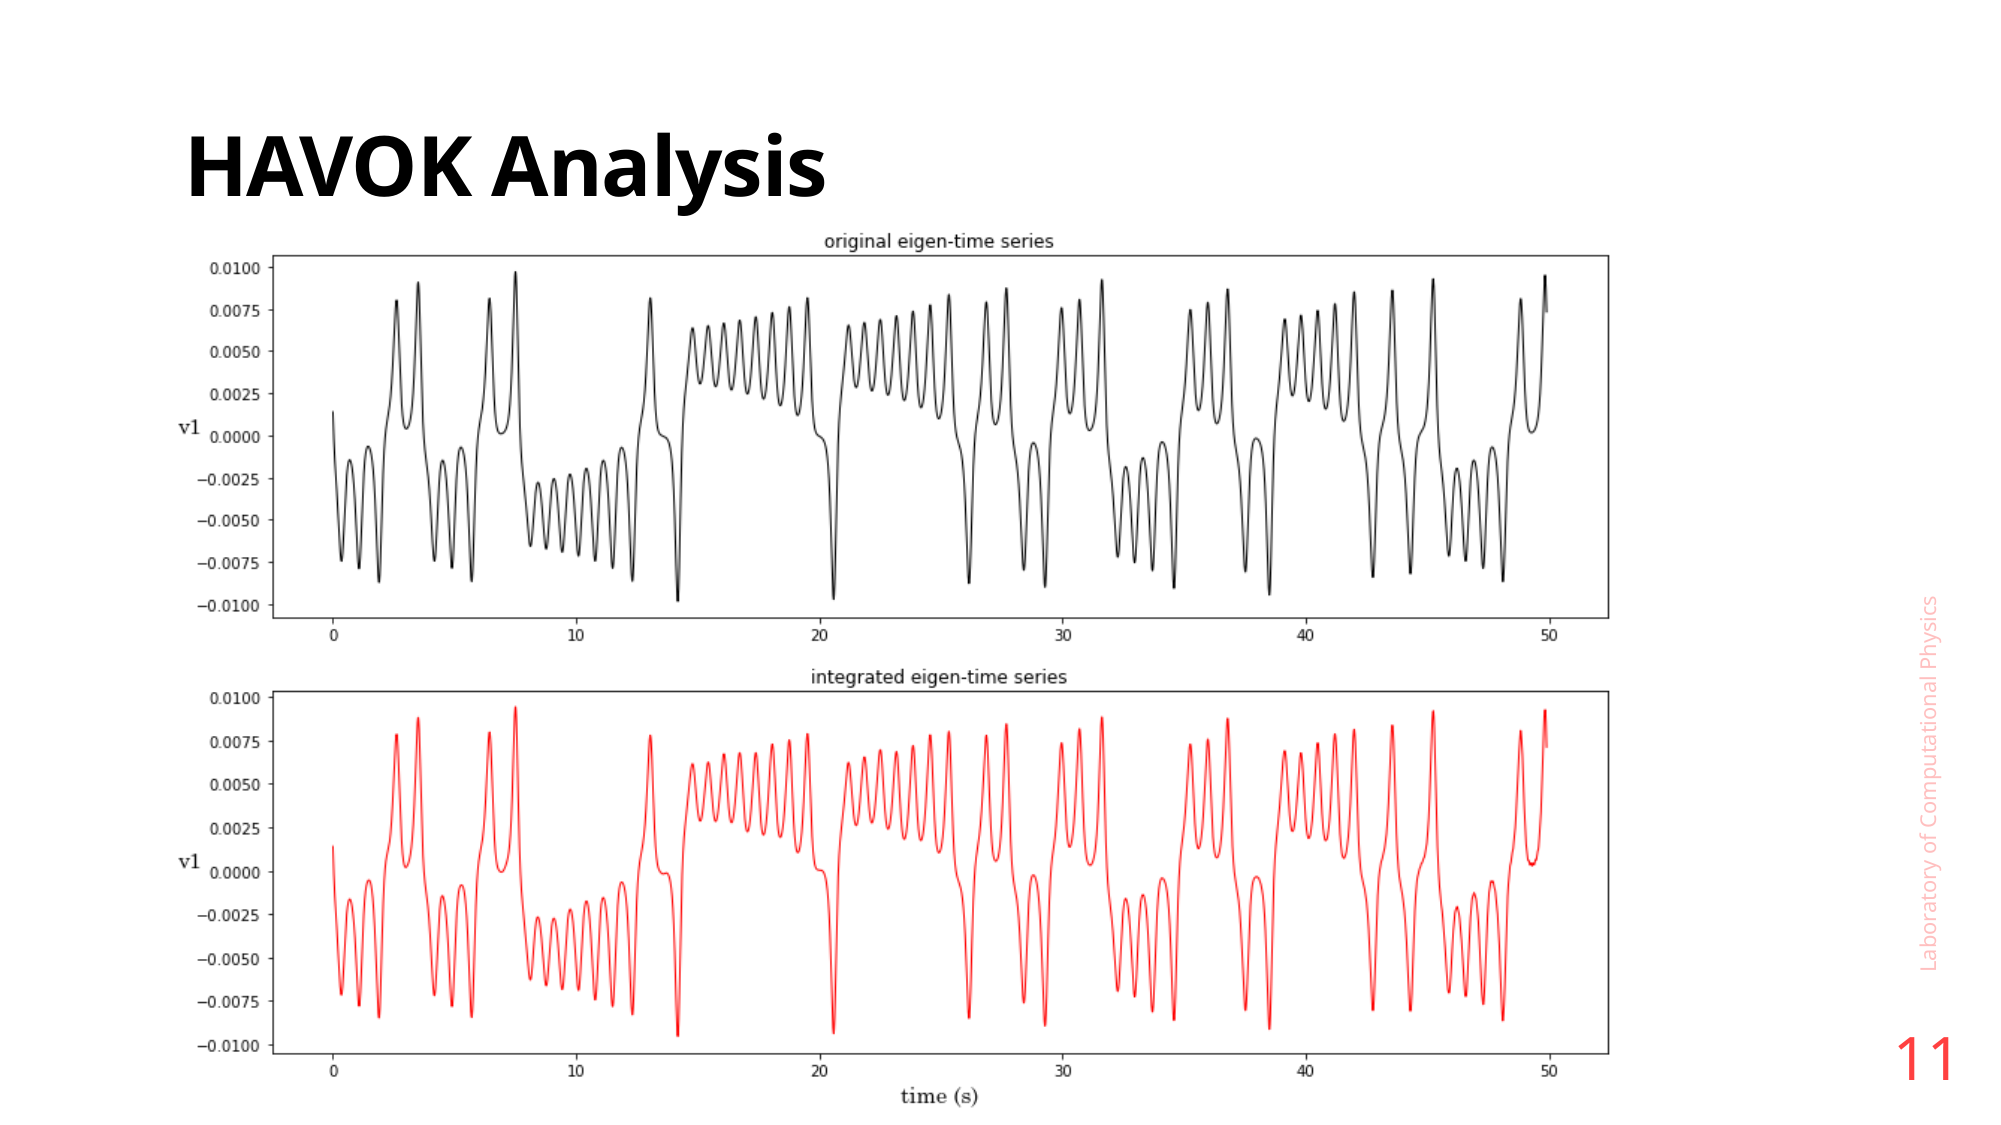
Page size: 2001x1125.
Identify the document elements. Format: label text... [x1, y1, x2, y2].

footer Laboratory of Computational Physics [1897, 400, 1958, 988]
slide_number 11 [1852, 1012, 2000, 1110]
picture [168, 223, 1617, 1115]
title HAVOK Analysis [169, 74, 1760, 222]
